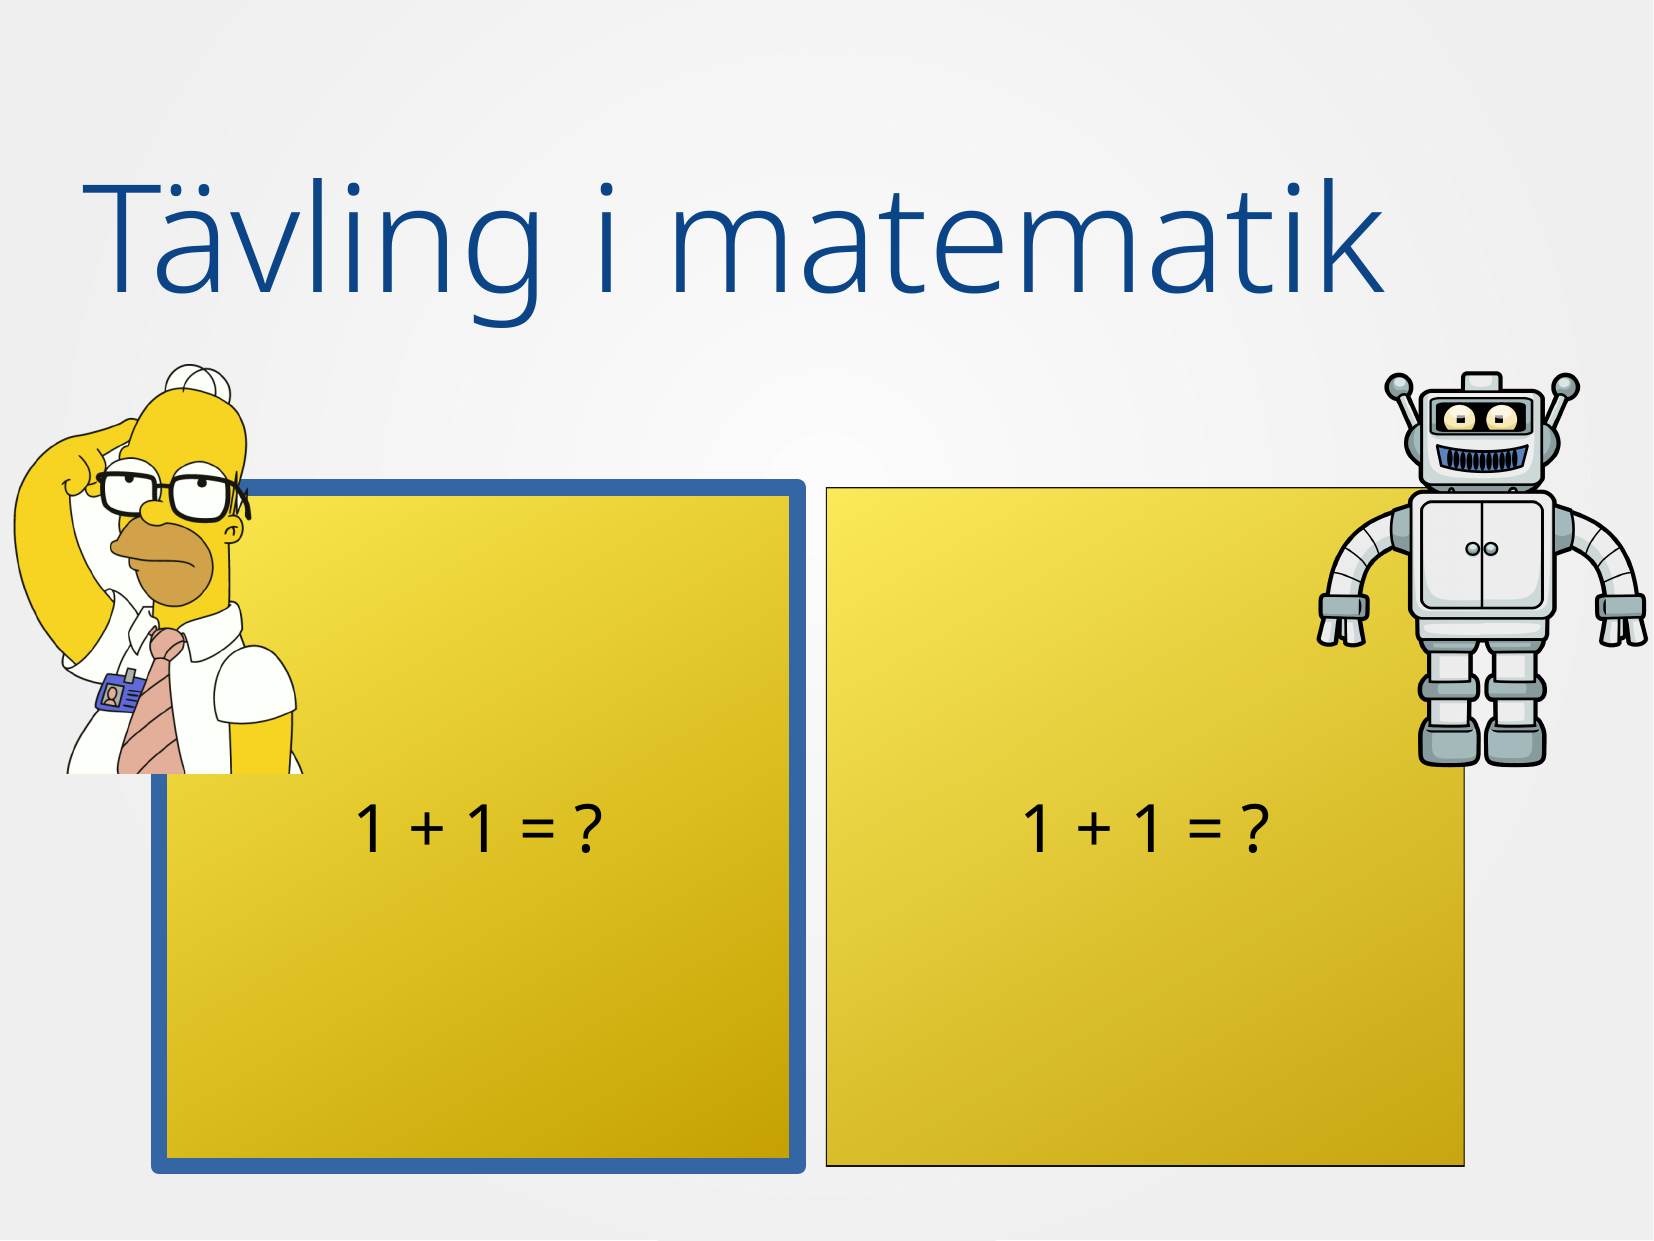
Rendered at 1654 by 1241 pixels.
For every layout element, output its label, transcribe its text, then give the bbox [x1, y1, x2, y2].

list 1 + 1 = ? [159, 487, 798, 1167]
picture [1312, 364, 1653, 775]
list 1 + 1 = ? [825, 487, 1465, 1167]
picture [0, 364, 313, 774]
title Tävling i matematik [82, 80, 1654, 337]
